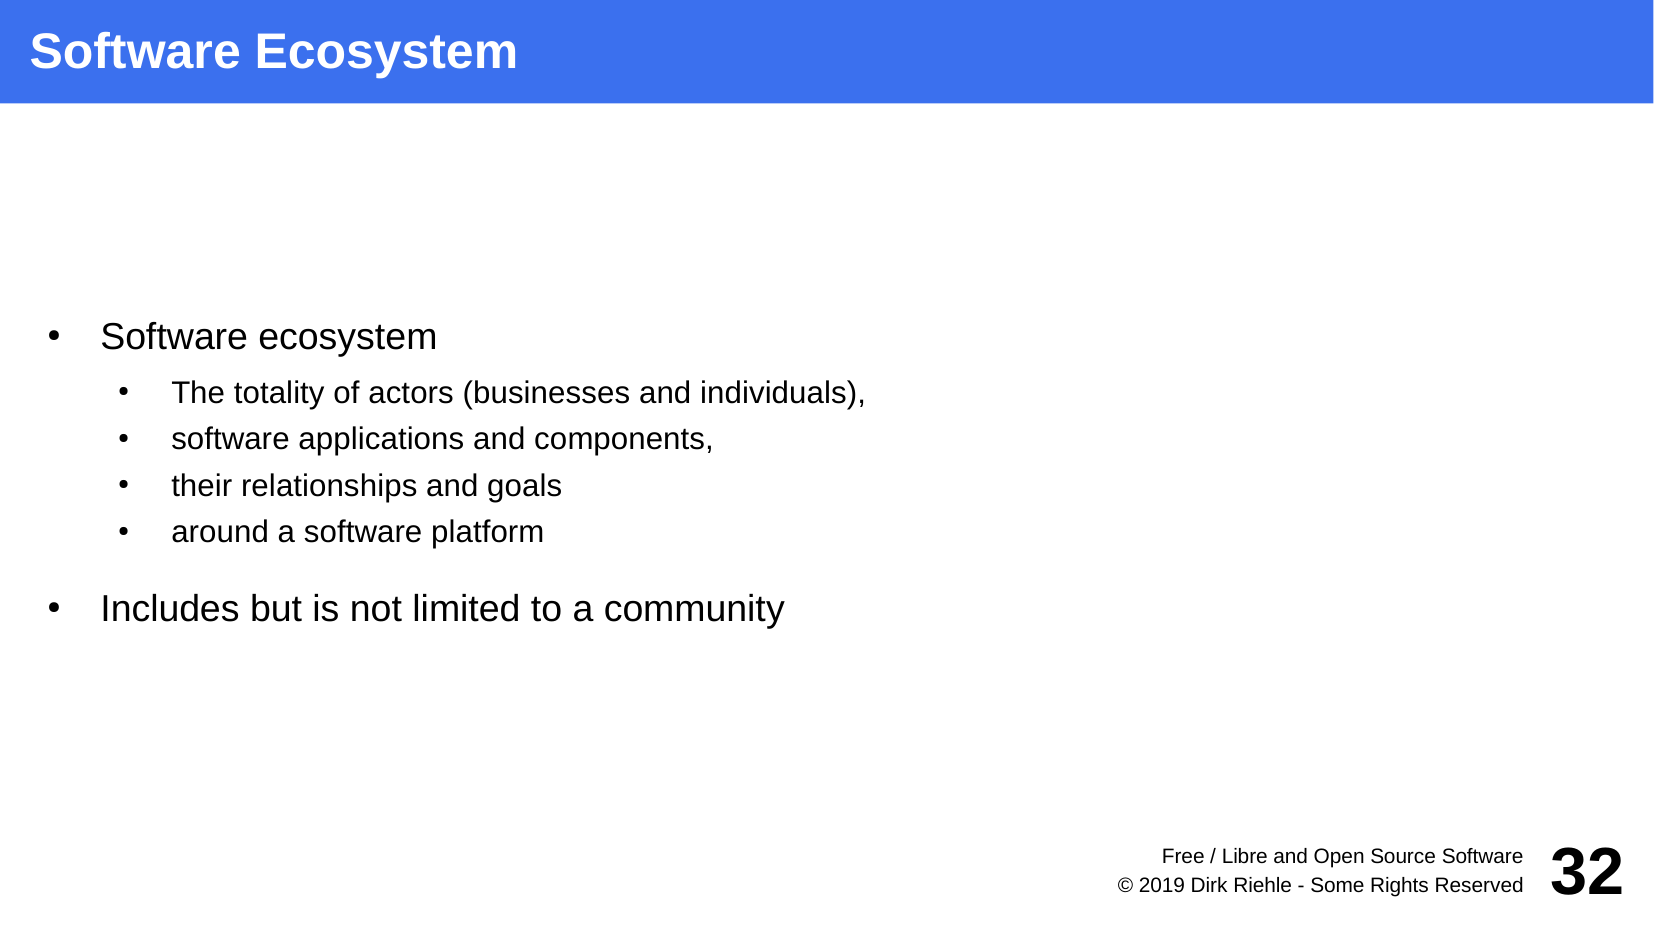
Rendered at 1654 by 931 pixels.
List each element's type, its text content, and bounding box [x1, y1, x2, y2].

title Software Ecosystem [0, 0, 1654, 104]
list Software ecosystem The totality of actors (businesses and individuals), software applications and components, their relationships and goals around a software platform Includes but is not limited to a community [29, 132, 1625, 813]
